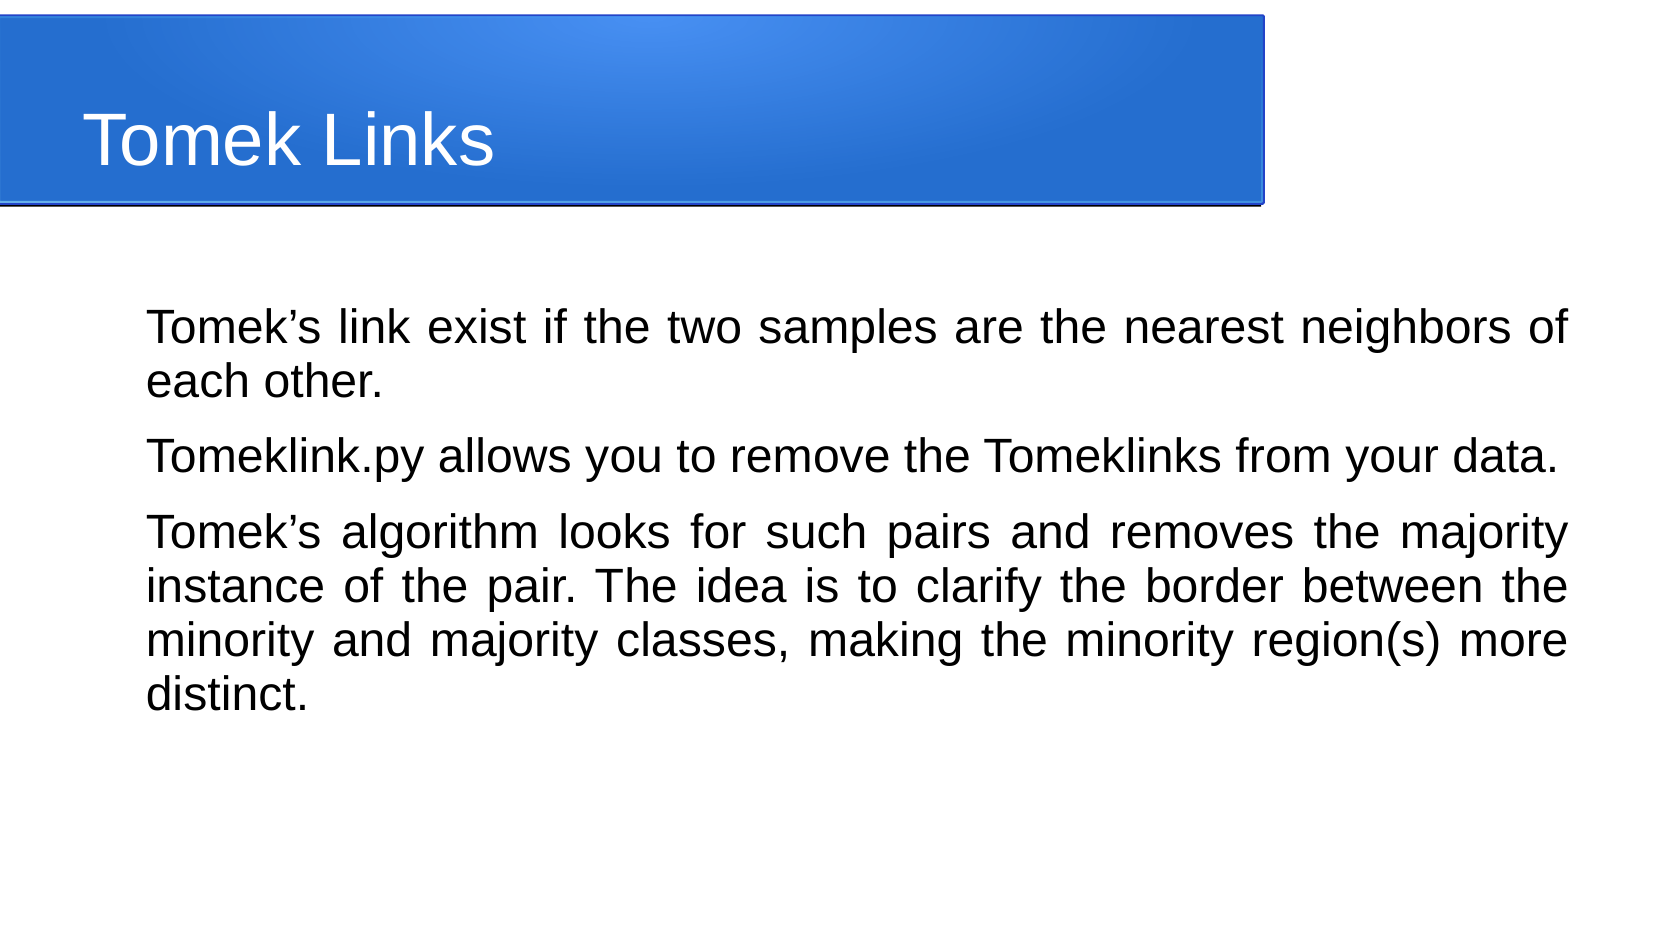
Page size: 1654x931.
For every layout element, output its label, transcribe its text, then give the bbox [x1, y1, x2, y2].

title Tomek Links [82, 15, 1235, 224]
list Tomek’s link exist if the two samples are the nearest neighbors of each other. Tomeklink.py allows you to remove the Tomeklinks from your data. Tomek’s algorithm looks for such pairs and removes the majority instance of the pair. The idea is to clarify the border between the minority and majority classes, making the minority region(s) more distinct. [82, 224, 1571, 764]
